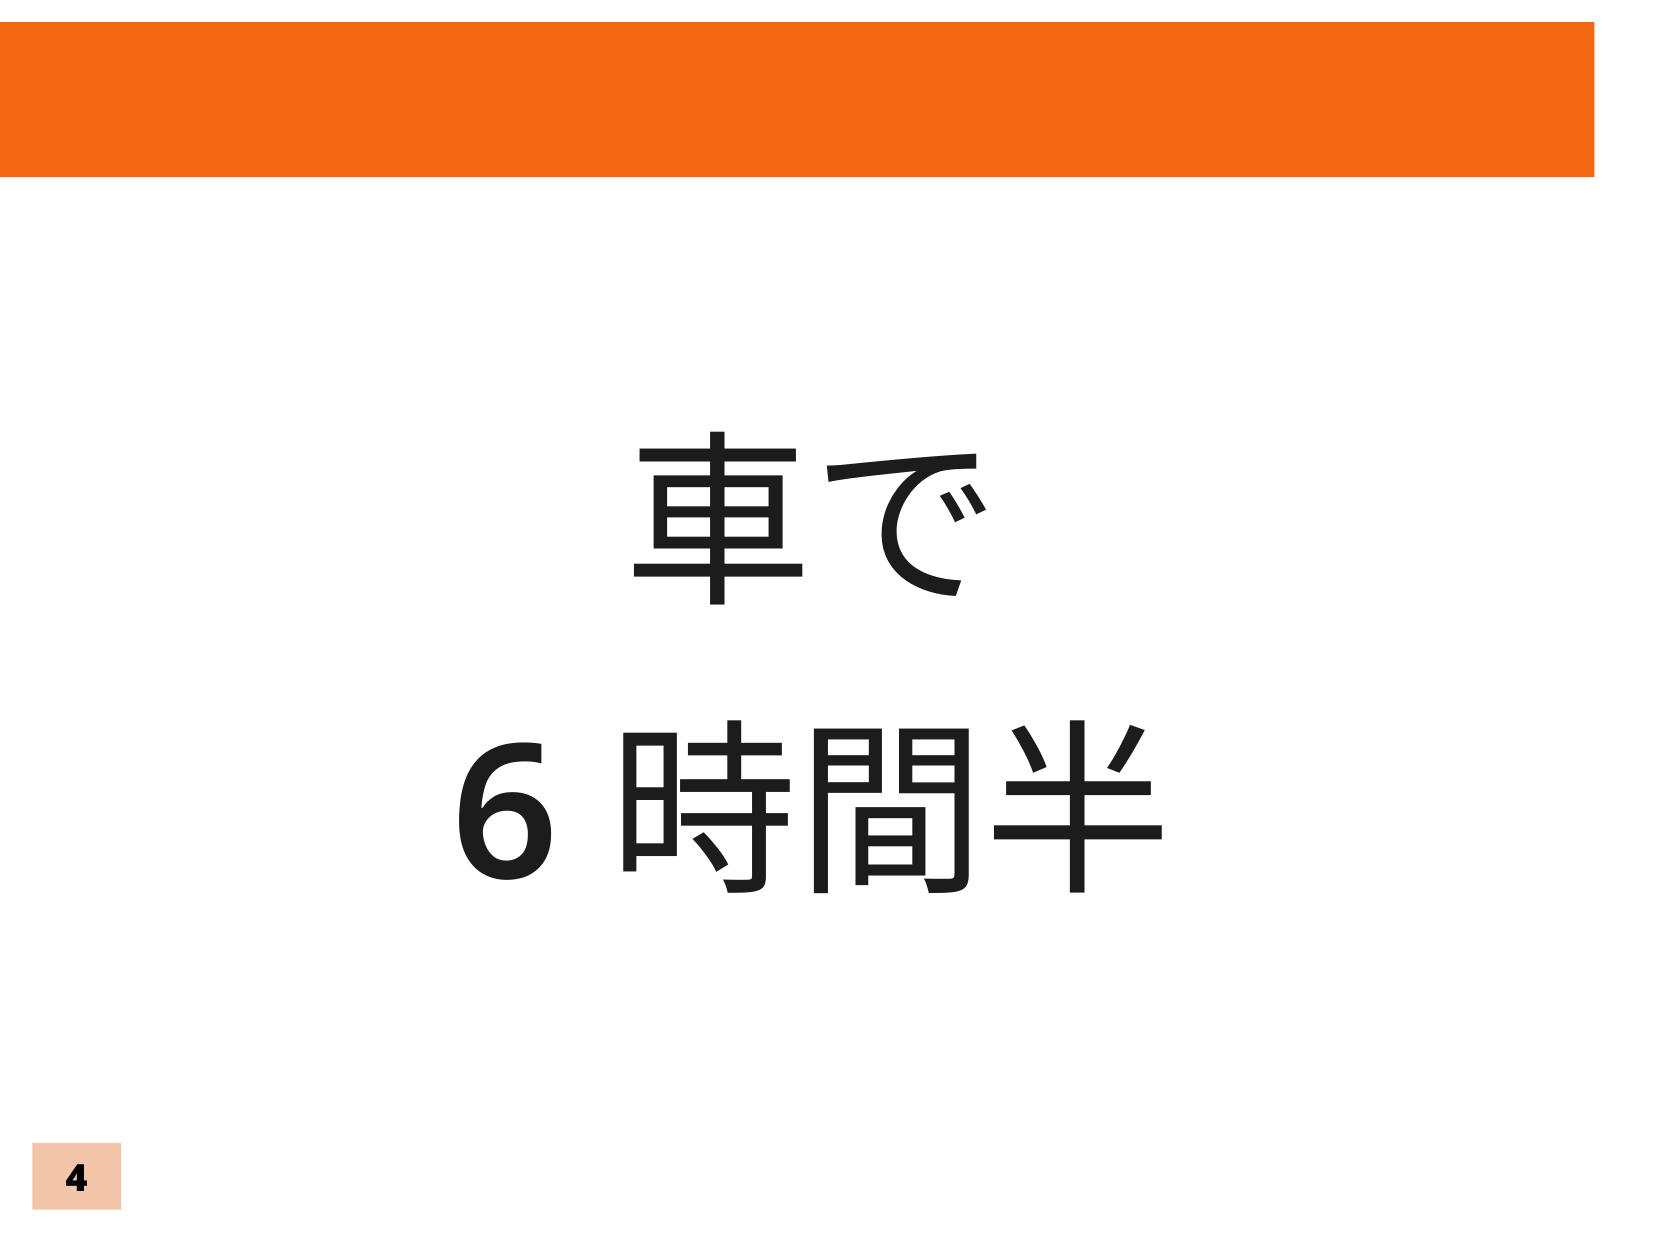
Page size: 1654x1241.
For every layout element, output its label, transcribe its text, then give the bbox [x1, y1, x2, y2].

list 車で 6時間半 [59, 201, 1565, 1105]
